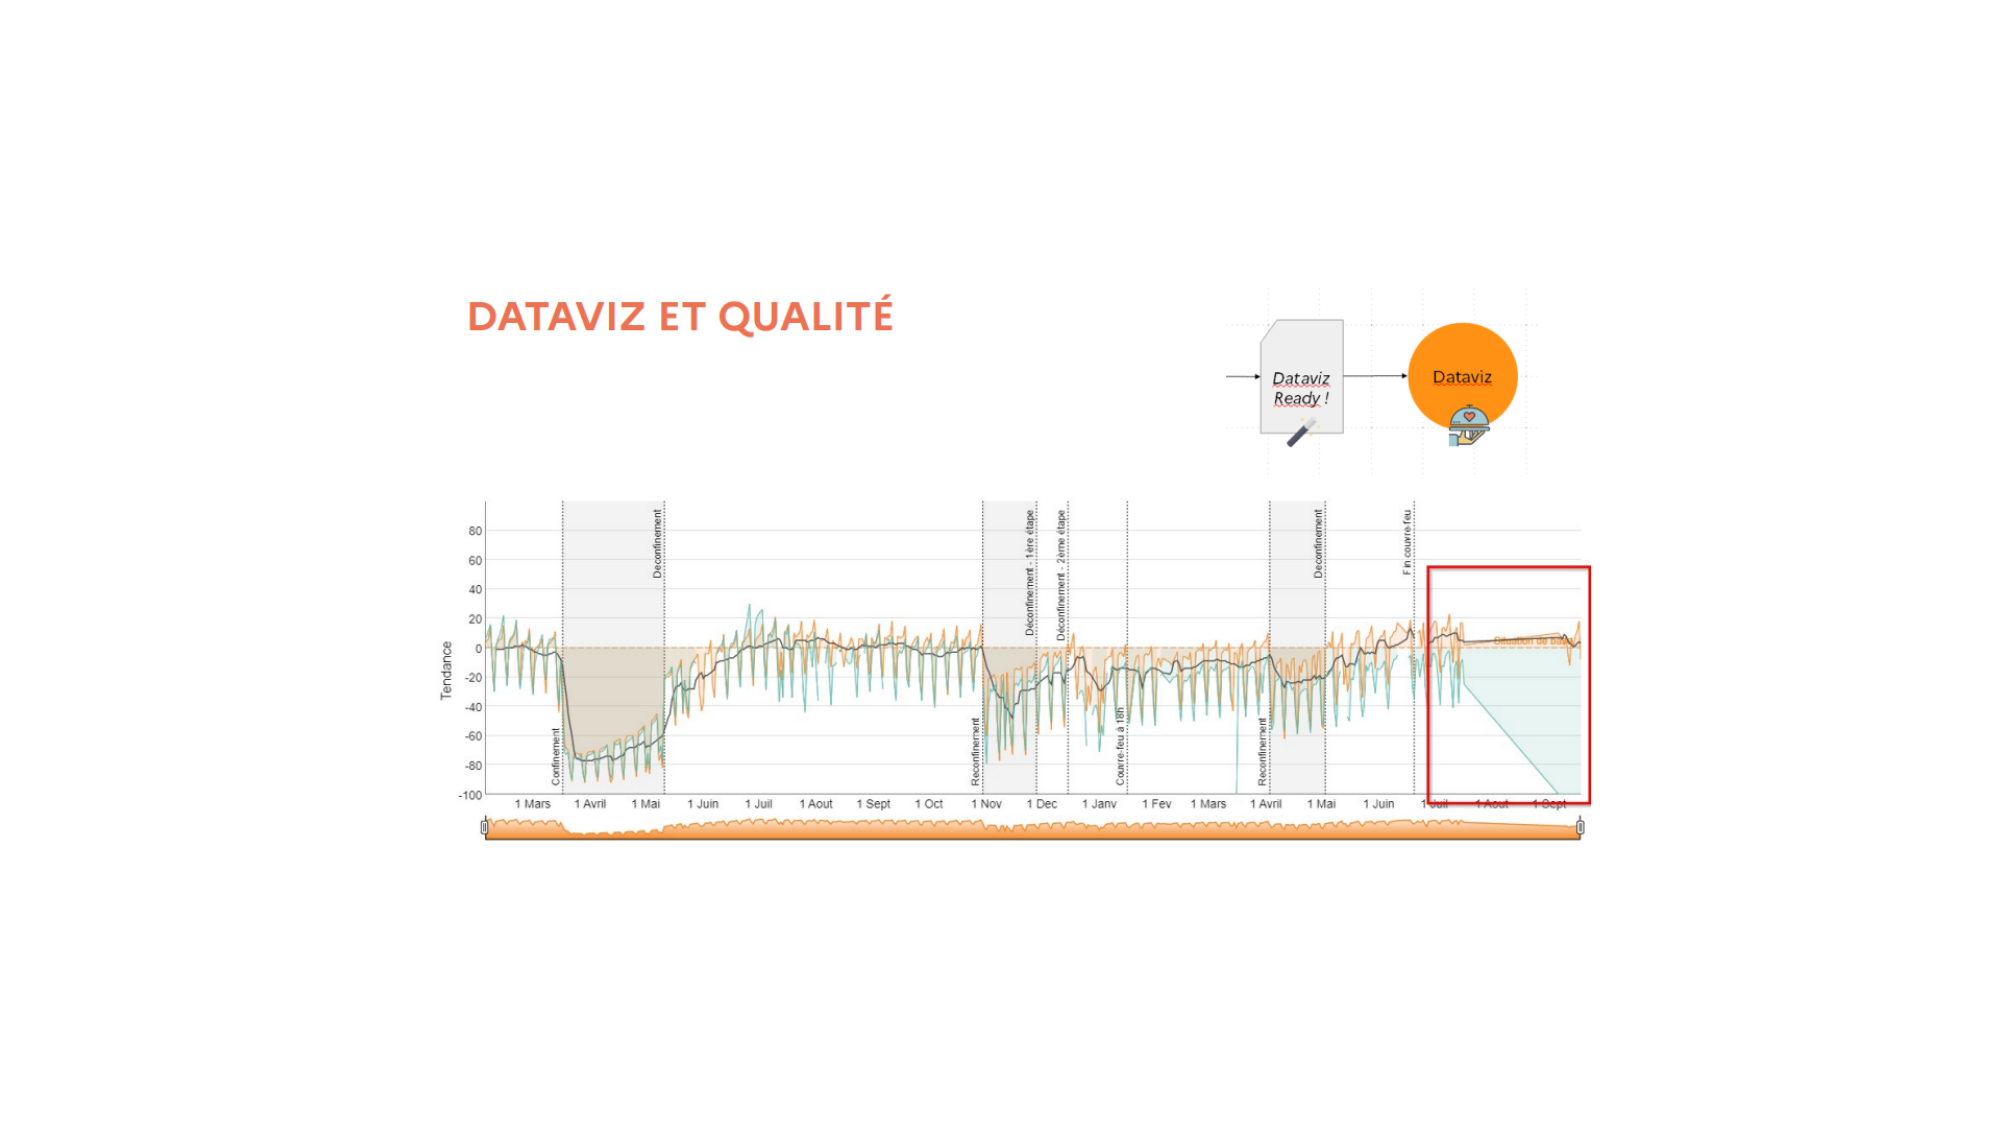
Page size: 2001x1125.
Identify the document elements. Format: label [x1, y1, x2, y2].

picture [436, 276, 1591, 870]
